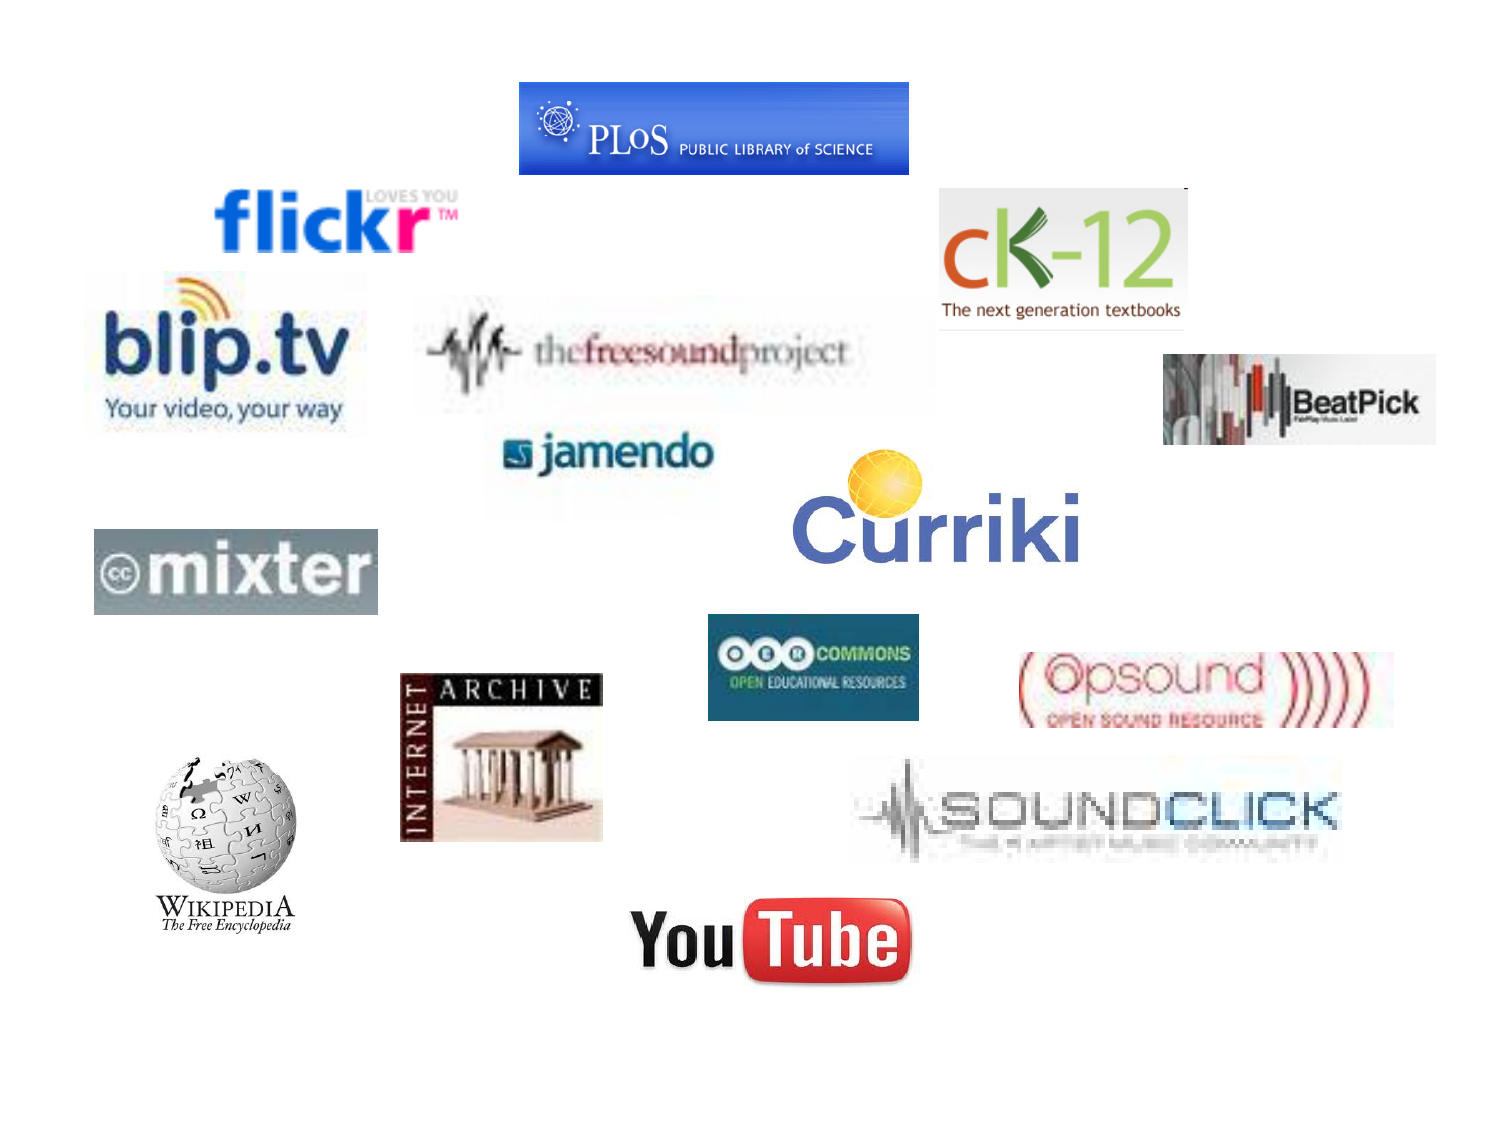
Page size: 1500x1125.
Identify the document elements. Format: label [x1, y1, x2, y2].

picture [939, 188, 1188, 331]
picture [213, 188, 461, 253]
picture [791, 448, 1087, 569]
picture [400, 673, 603, 842]
picture [84, 271, 367, 438]
picture [1019, 652, 1394, 728]
picture [608, 755, 1342, 1028]
picture [519, 82, 909, 175]
picture [153, 755, 298, 934]
picture [94, 529, 378, 615]
picture [708, 614, 919, 721]
picture [413, 295, 936, 522]
picture [1163, 354, 1436, 445]
